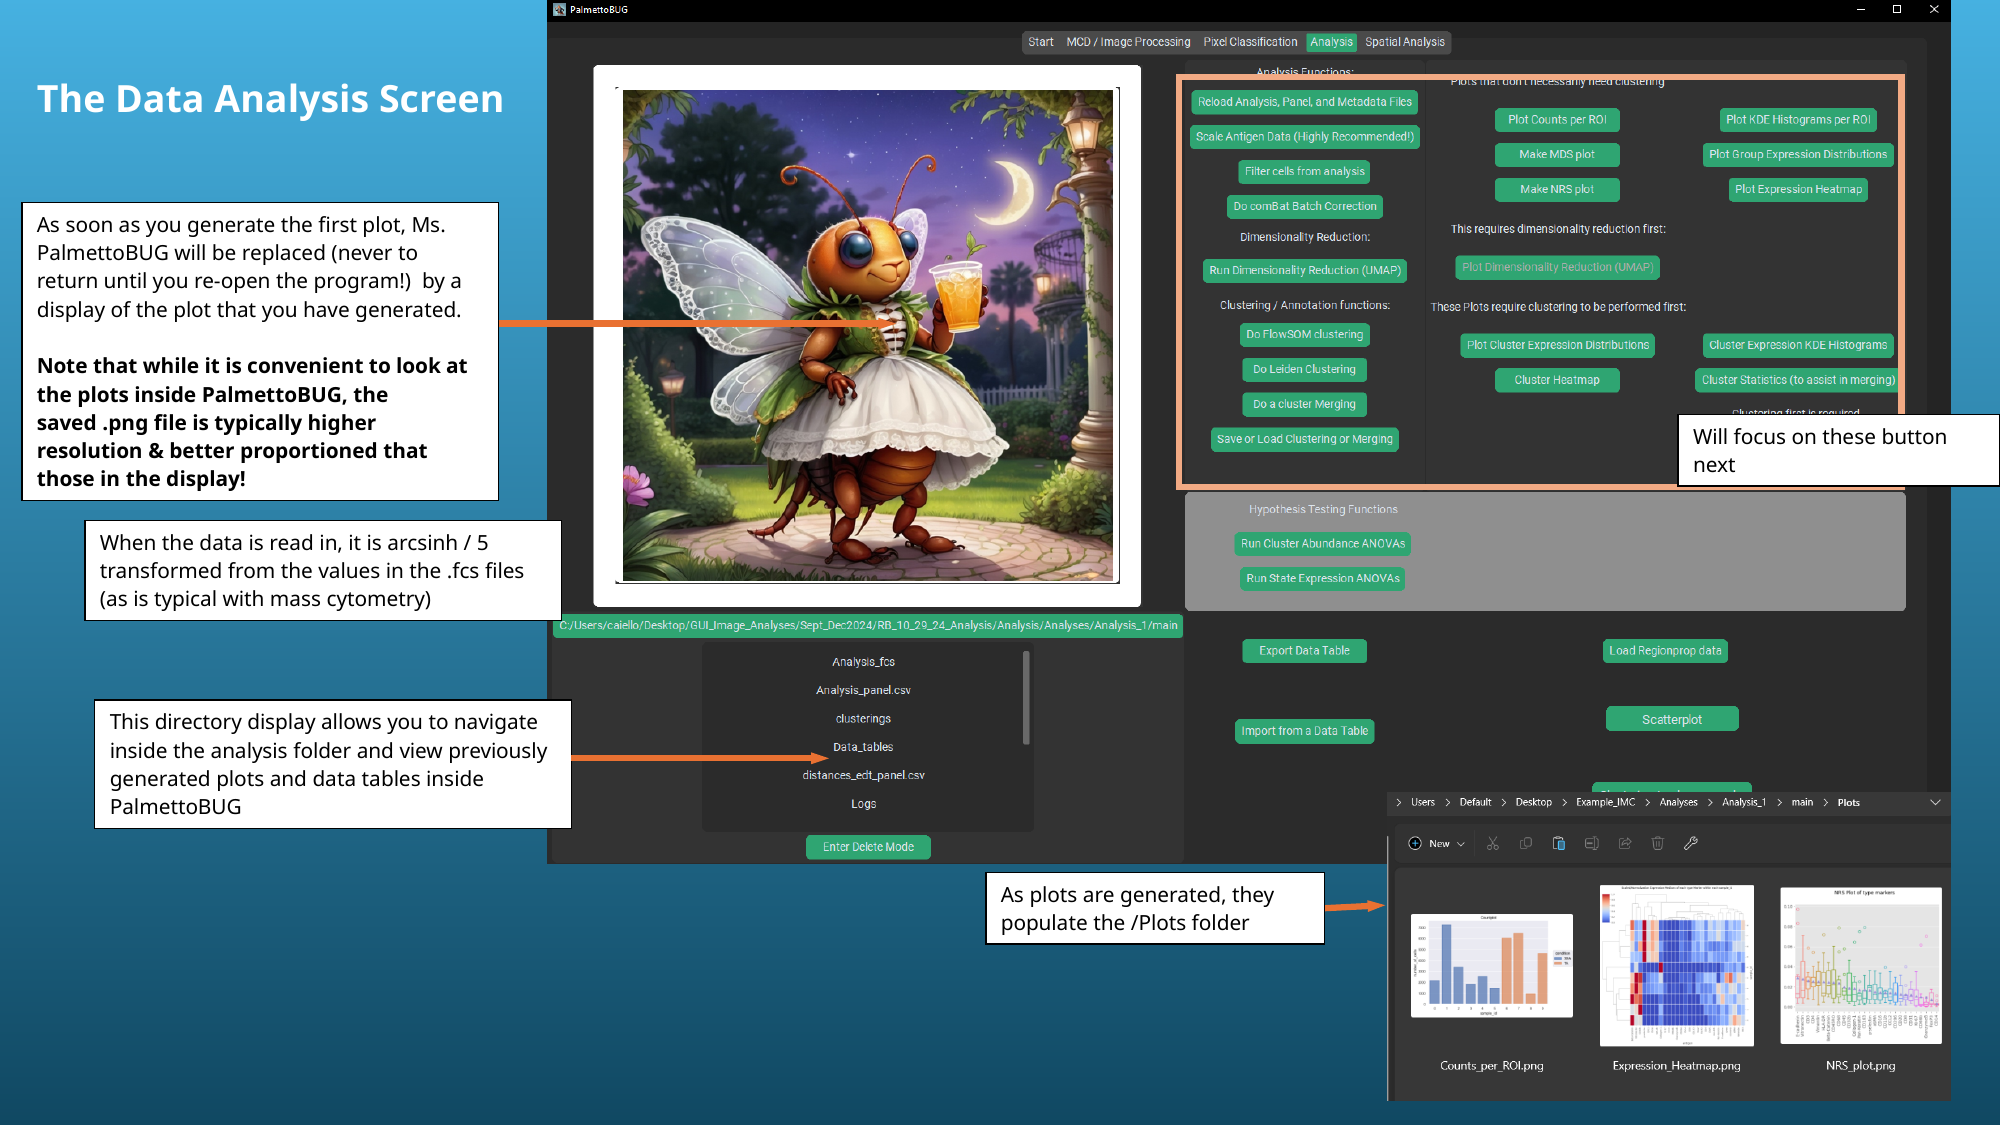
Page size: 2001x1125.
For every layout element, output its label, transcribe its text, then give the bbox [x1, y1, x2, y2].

text_box When the data is read in, it is arcsinh / 5 transformed from the values in the .fcs files (as is typical with mass cytometry) [84, 520, 562, 612]
text_box This directory display allows you to navigate inside the analysis folder and view previously generated plots and data tables inside PalmettoBUG [94, 700, 572, 817]
text_box The Data Analysis Screen [21, 64, 581, 126]
text_box As plots are generated, they populate the /Plots folder [985, 872, 1325, 939]
picture [1182, 80, 1898, 484]
text_box Will focus on these button next [1678, 414, 2000, 456]
text_box As soon as you generate the first plot, Ms. PalmettoBUG will be replaced (never to return until you re-open the program!) by a display of the plot that you have generated. Note that while it is convenient to look at the plots inside PalmettoBUG, the saved .png file is typically higher resolution & better proportioned that those in the display! [21, 202, 499, 449]
picture [547, 0, 1951, 1101]
